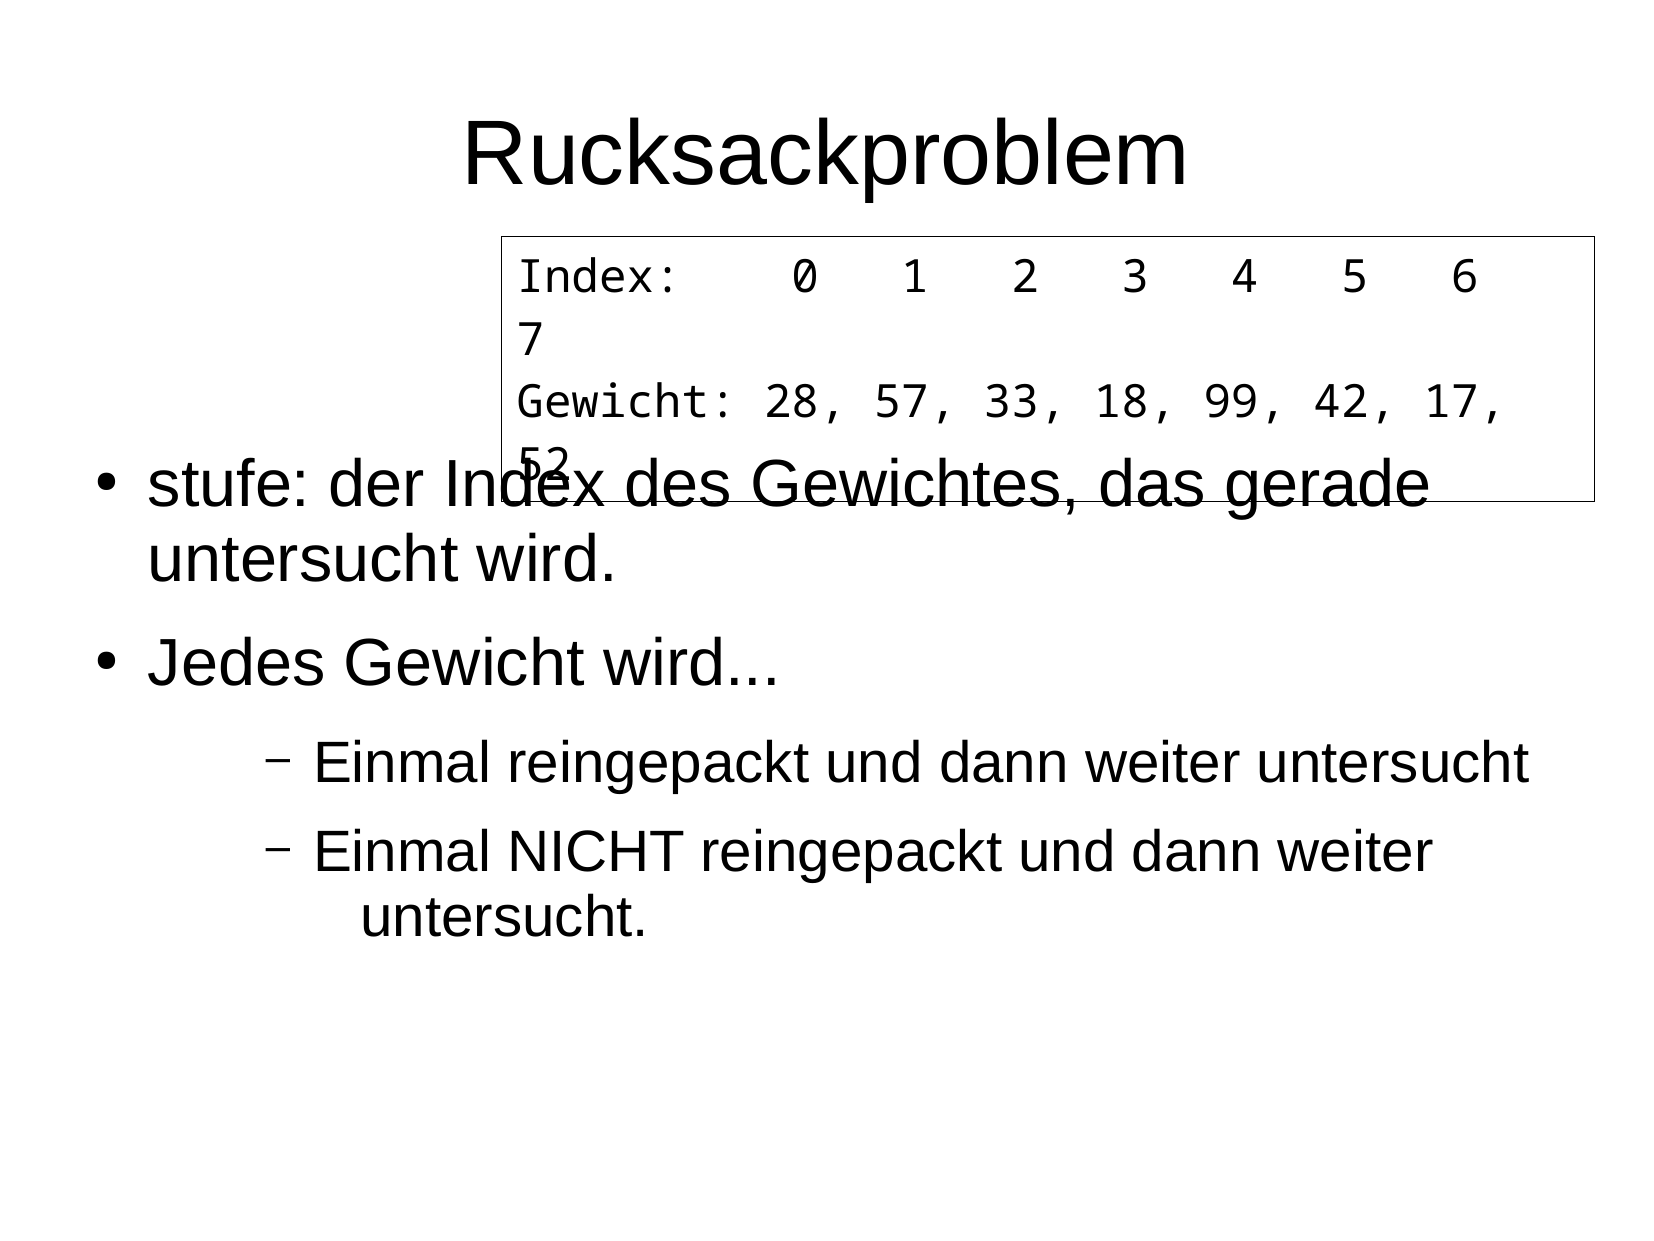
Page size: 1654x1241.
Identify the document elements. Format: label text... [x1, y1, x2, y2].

title Rucksackproblem [82, 49, 1571, 257]
list stufe: der Index des Gewichtes, das gerade untersucht wird. Jedes Gewicht wird... Einmal reingepackt und dann weiter untersucht Einmal NICHT reingepackt und dann weiter untersucht. [502, 359, 1565, 501]
text_box Index: 0 1 2 3 4 5 6 7 Gewicht: 28, 57, 33, 18, 99, 42, 17, 52 [501, 236, 1595, 359]
list stufe: der Index des Gewichtes, das gerade untersucht wird. Jedes Gewicht wird... Einmal reingepackt und dann weiter untersucht Einmal NICHT reingepackt und dann weiter untersucht. [76, 354, 1565, 1074]
